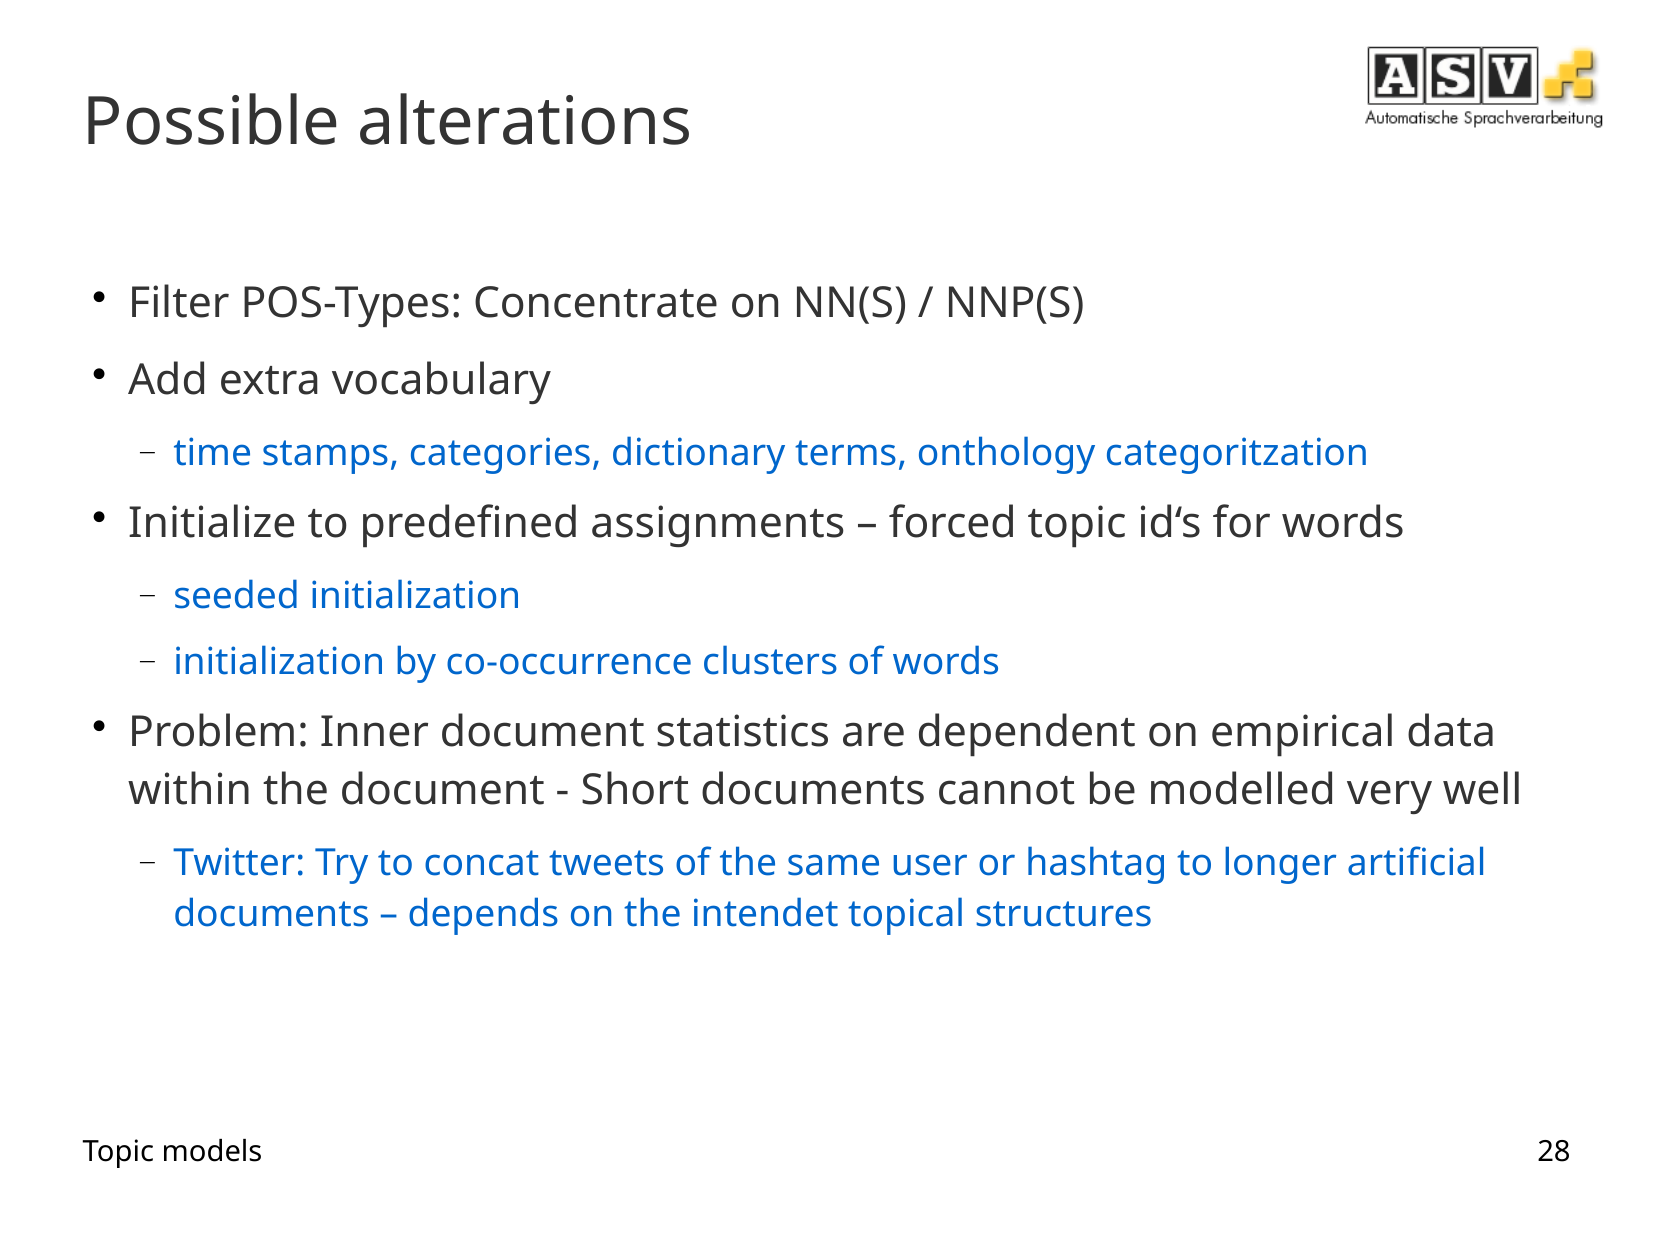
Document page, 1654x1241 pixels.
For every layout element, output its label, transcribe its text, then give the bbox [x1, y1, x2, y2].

list Filter POS-Types: Concentrate on NN(S) / NNP(S) Add extra vocabulary time stamps, categories, dictionary terms, onthology categoritzation Initialize to predefined assignments – forced topic id‘s for words seeded initialization initialization by co-occurrence clusters of words Problem: Inner document statistics are dependent on empirical data within the document - Short documents cannot be modelled very well Twitter: Try to concat tweets of the same user or hashtag to longer artificial documents – depends on the intendet topical structures [82, 271, 1538, 991]
picture [1364, 43, 1605, 129]
title Possible alterations [82, 49, 1347, 189]
